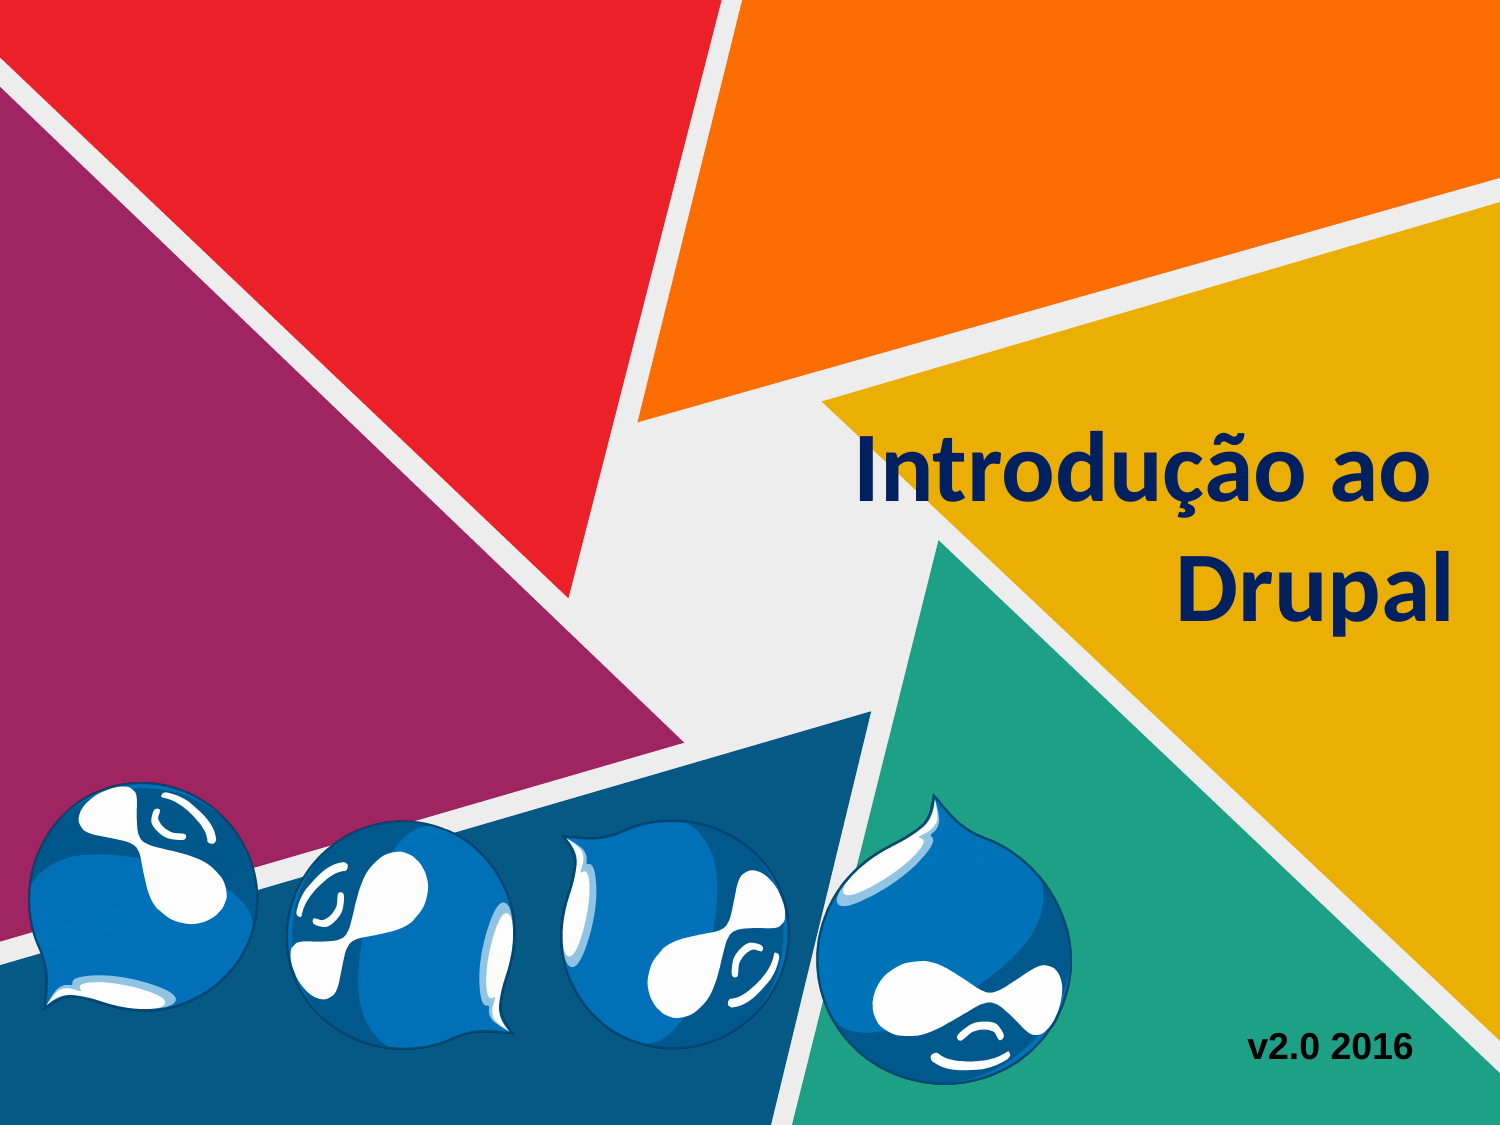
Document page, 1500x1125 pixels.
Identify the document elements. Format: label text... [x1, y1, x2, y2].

picture [0, 732, 1074, 1125]
title Introdução ao Drupal [218, 414, 1471, 628]
text_box v2.0 2016 [1218, 1018, 1444, 1075]
